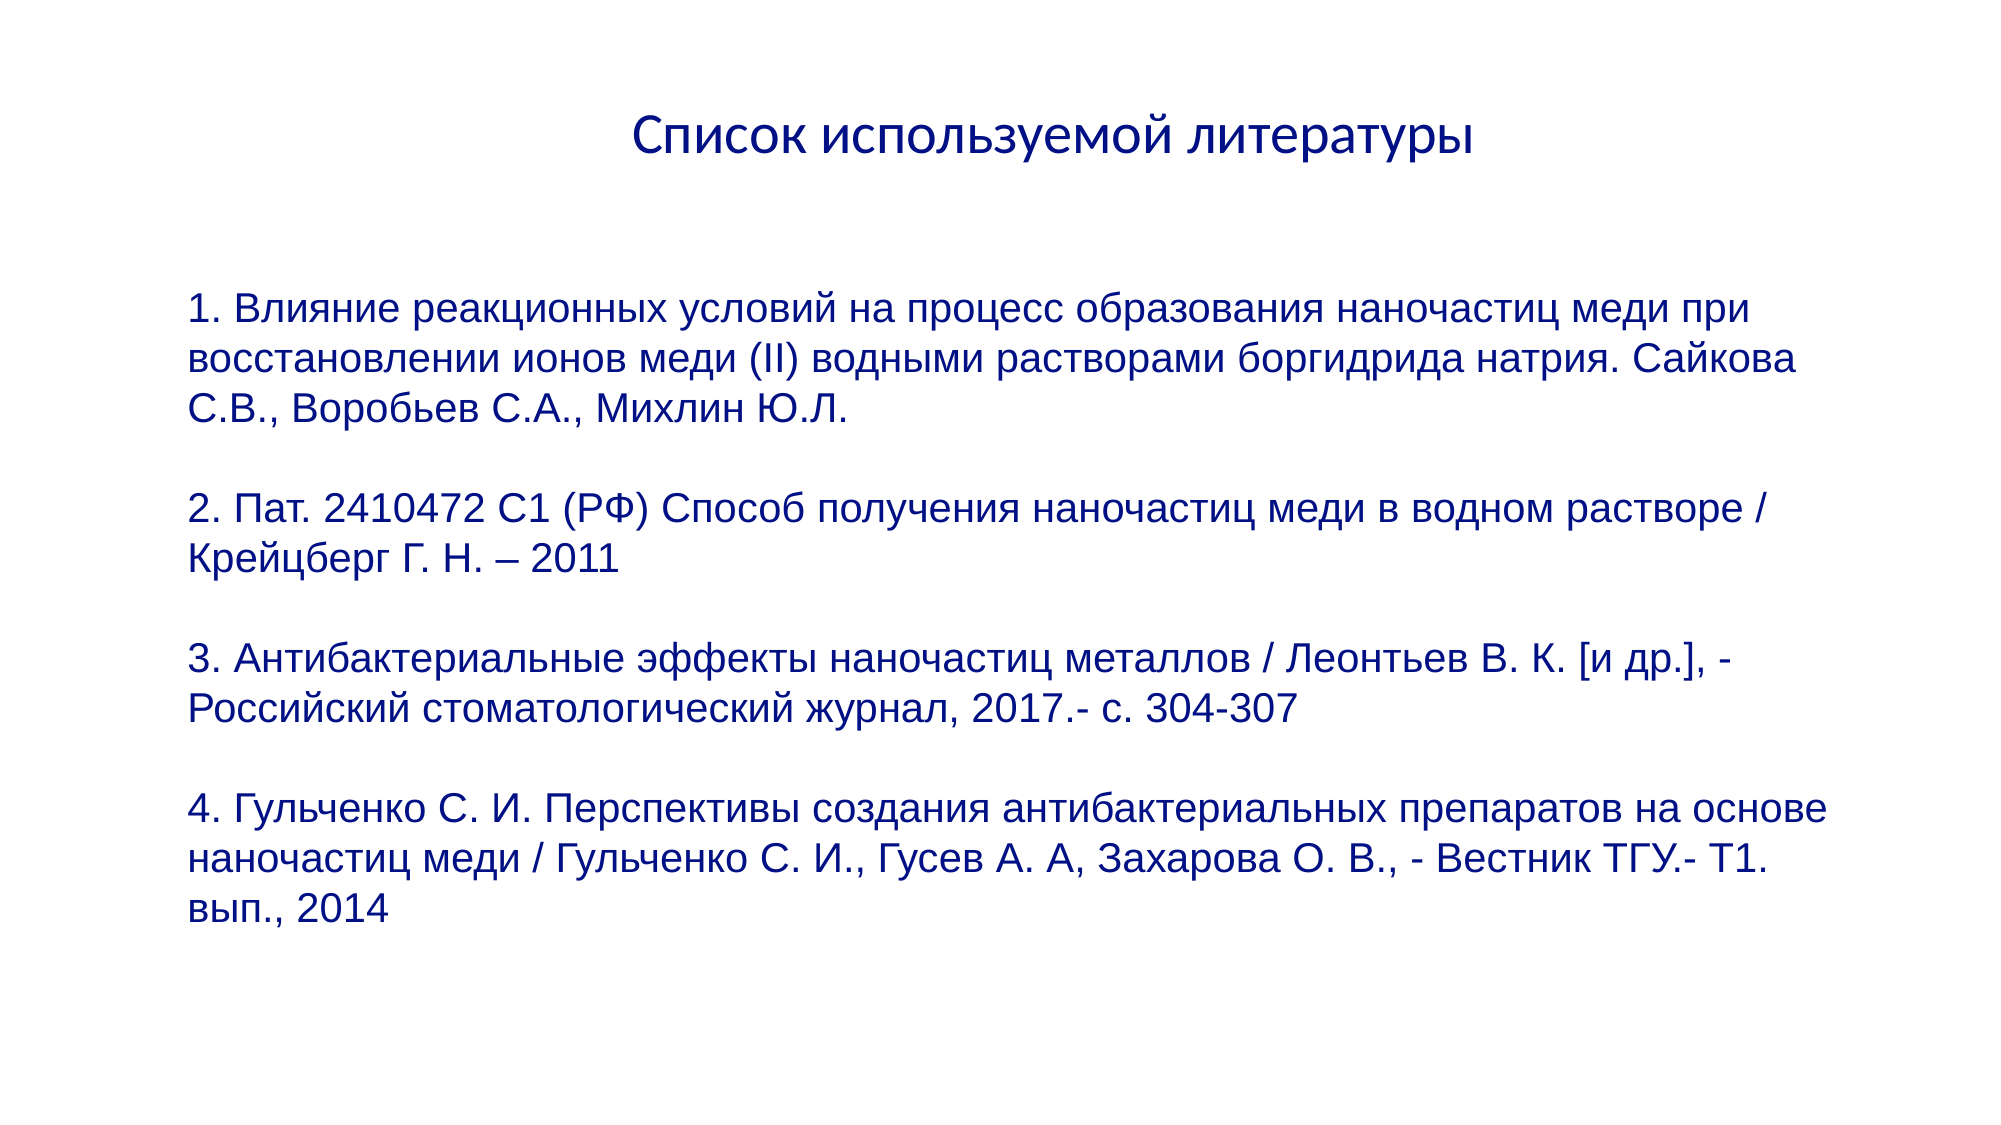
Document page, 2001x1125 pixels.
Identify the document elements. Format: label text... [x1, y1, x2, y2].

text_box Список используемой литературы [438, 54, 1670, 206]
text_box 1. Влияние реакционных условий на процесс образования наночастиц меди при восстановлении ионов меди (II) водными растворами боргидрида натрия. Сайкова С.В., Воробьев С.А., Михлин Ю.Л. 2. Пат. 2410472 С1 (РФ) Способ получения наночастиц меди в водном растворе / Крейцберг Г. Н. – 2011 3. Антибактериальные эффекты наночастиц металлов / Леонтьев В. К. [и др.], - Российский стоматологический журнал, 2017.- с. 304-307 4. Гульченко С. И. Перспективы создания антибактериальных препаратов на основе наночастиц меди / Гульченко С. И., Гусев А. А, Захарова О. В., - Вестник ТГУ.- Т1. вып., 2014 [172, 272, 1864, 989]
